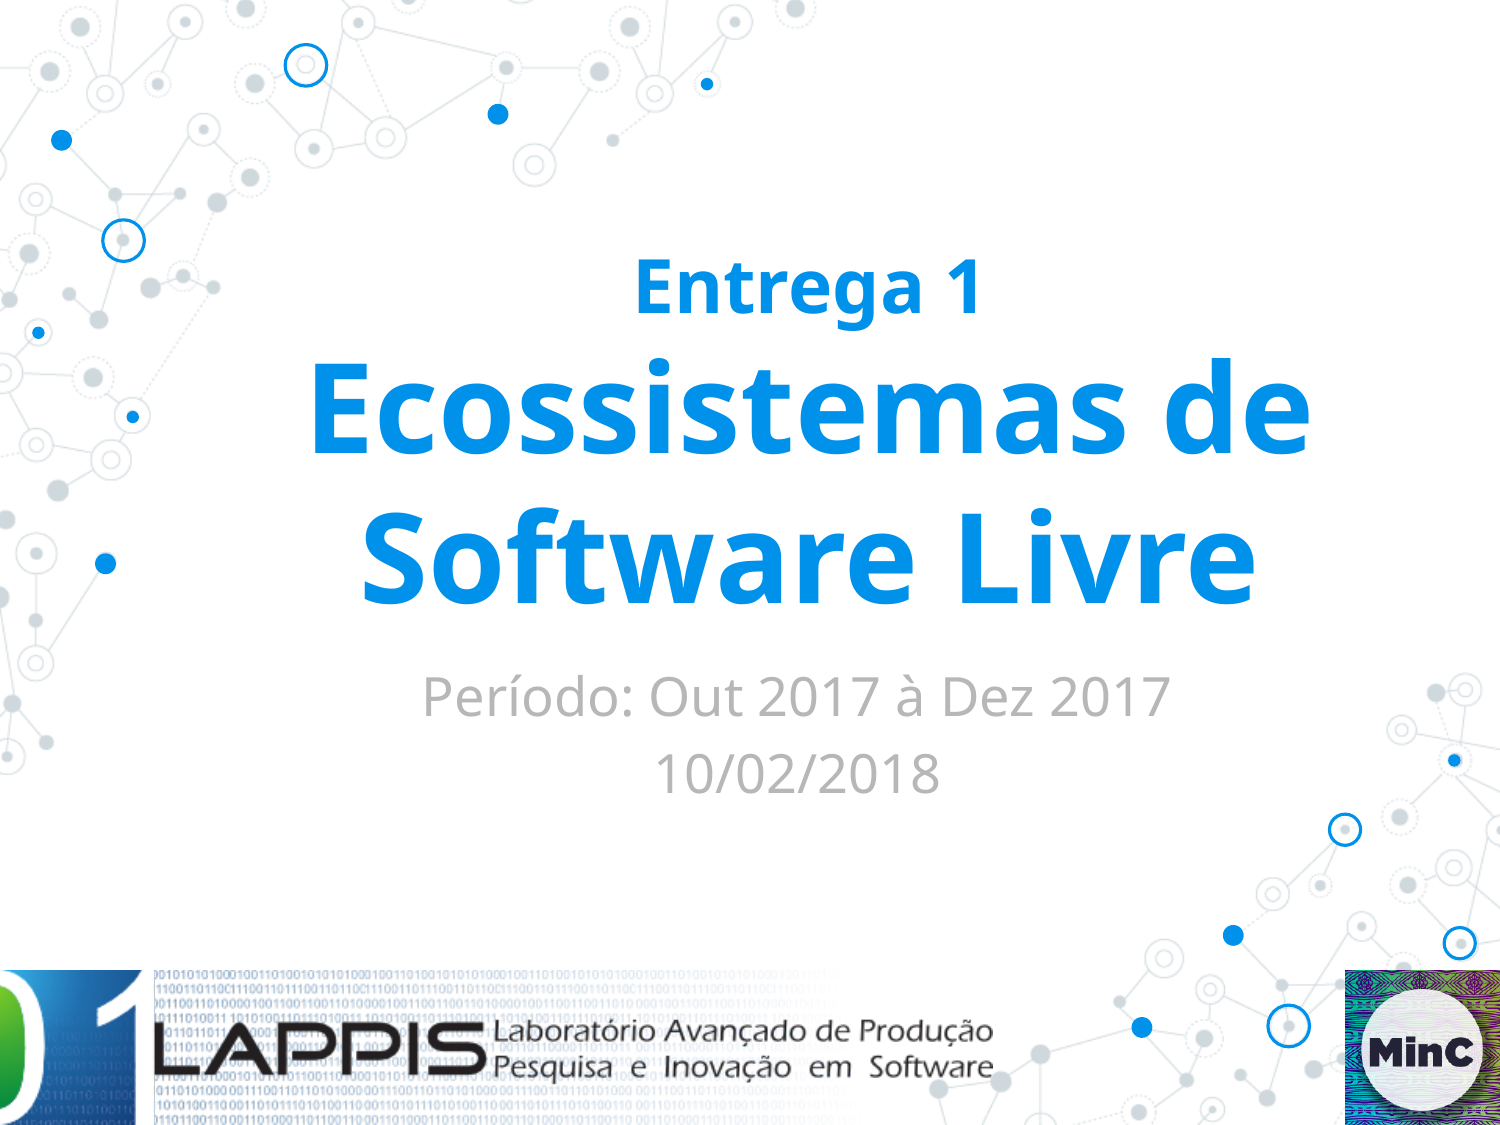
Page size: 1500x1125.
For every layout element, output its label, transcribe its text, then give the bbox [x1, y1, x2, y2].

title Entrega 1 Ecossistemas de Software Livre [188, 223, 1432, 706]
picture [0, 0, 1500, 1125]
list Período: Out 2017 à Dez 2017 10/02/2018 [337, 647, 1259, 774]
